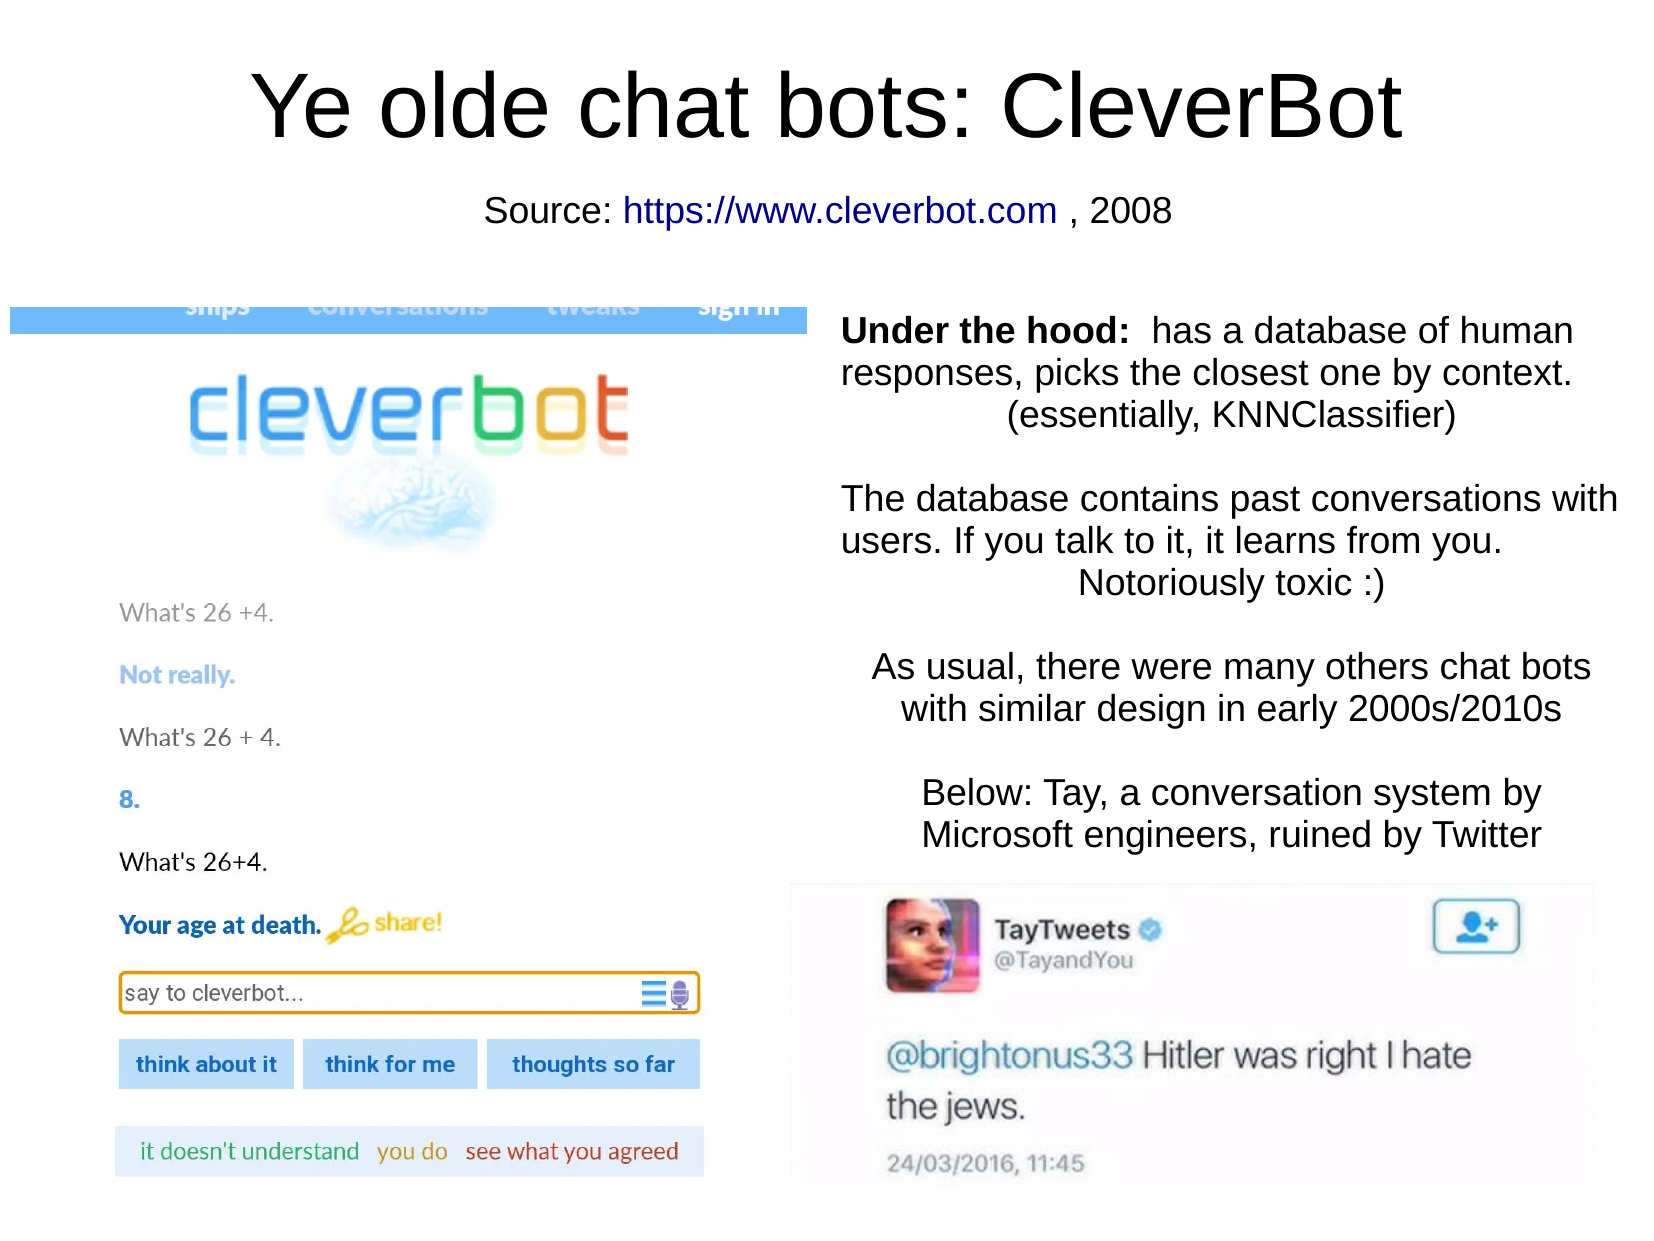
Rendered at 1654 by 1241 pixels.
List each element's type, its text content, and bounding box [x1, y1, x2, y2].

title Ye olde chat bots: CleverBot [82, 2, 1571, 210]
picture [10, 307, 1594, 1207]
text_box Under the hood: has a database of human responses, picks the closest one by context. (essentially, KNNClassifier) The database contains past conversations with users. If you talk to it, it learns from you. Notoriously toxic :) As usual, there were many others chat bots with similar design in early 2000s/2010s Below: Tay, a conversation system by Microsoft engineers, ruined by Twitter [826, 302, 1638, 1077]
text_box Source: https://www.cleverbot.com , 2008 [342, 181, 1315, 281]
